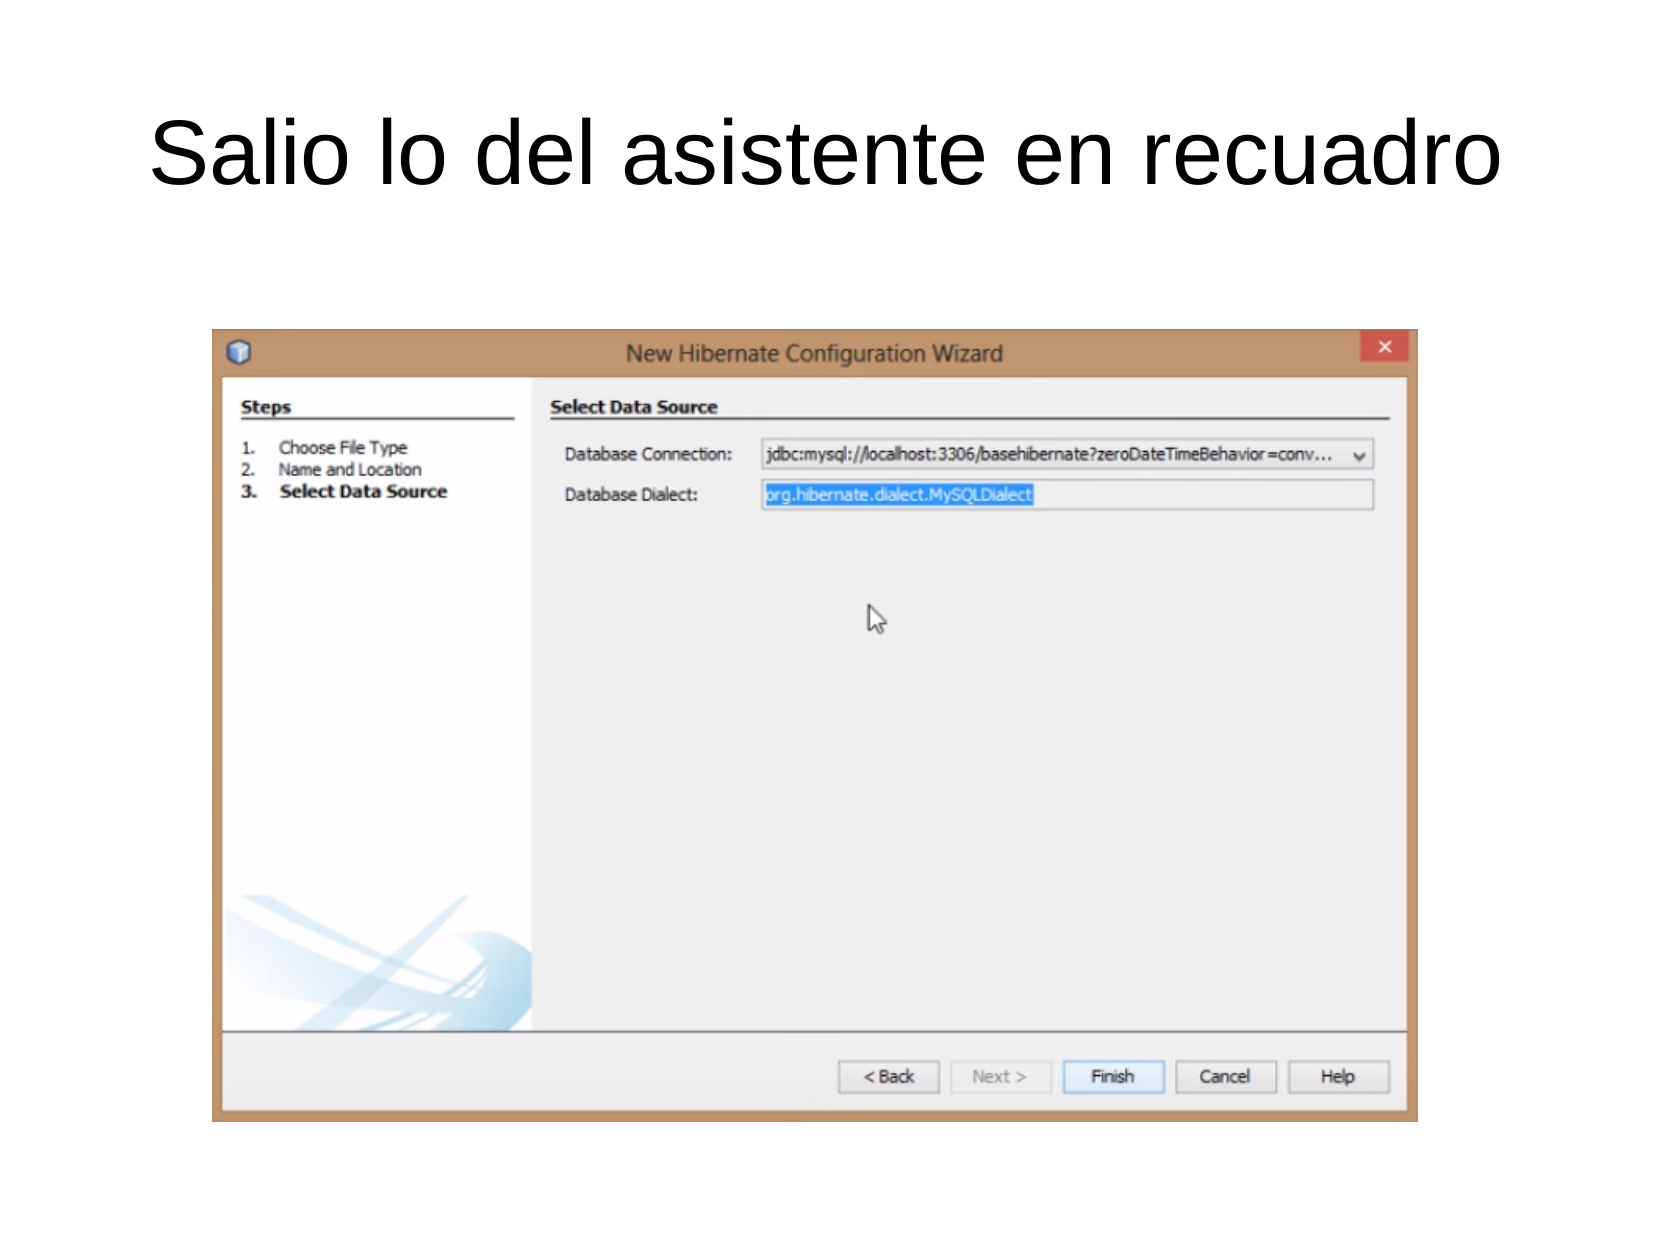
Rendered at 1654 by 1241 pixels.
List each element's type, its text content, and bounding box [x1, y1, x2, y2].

picture [212, 329, 1418, 1123]
title Salio lo del asistente en recuadro [82, 49, 1571, 257]
